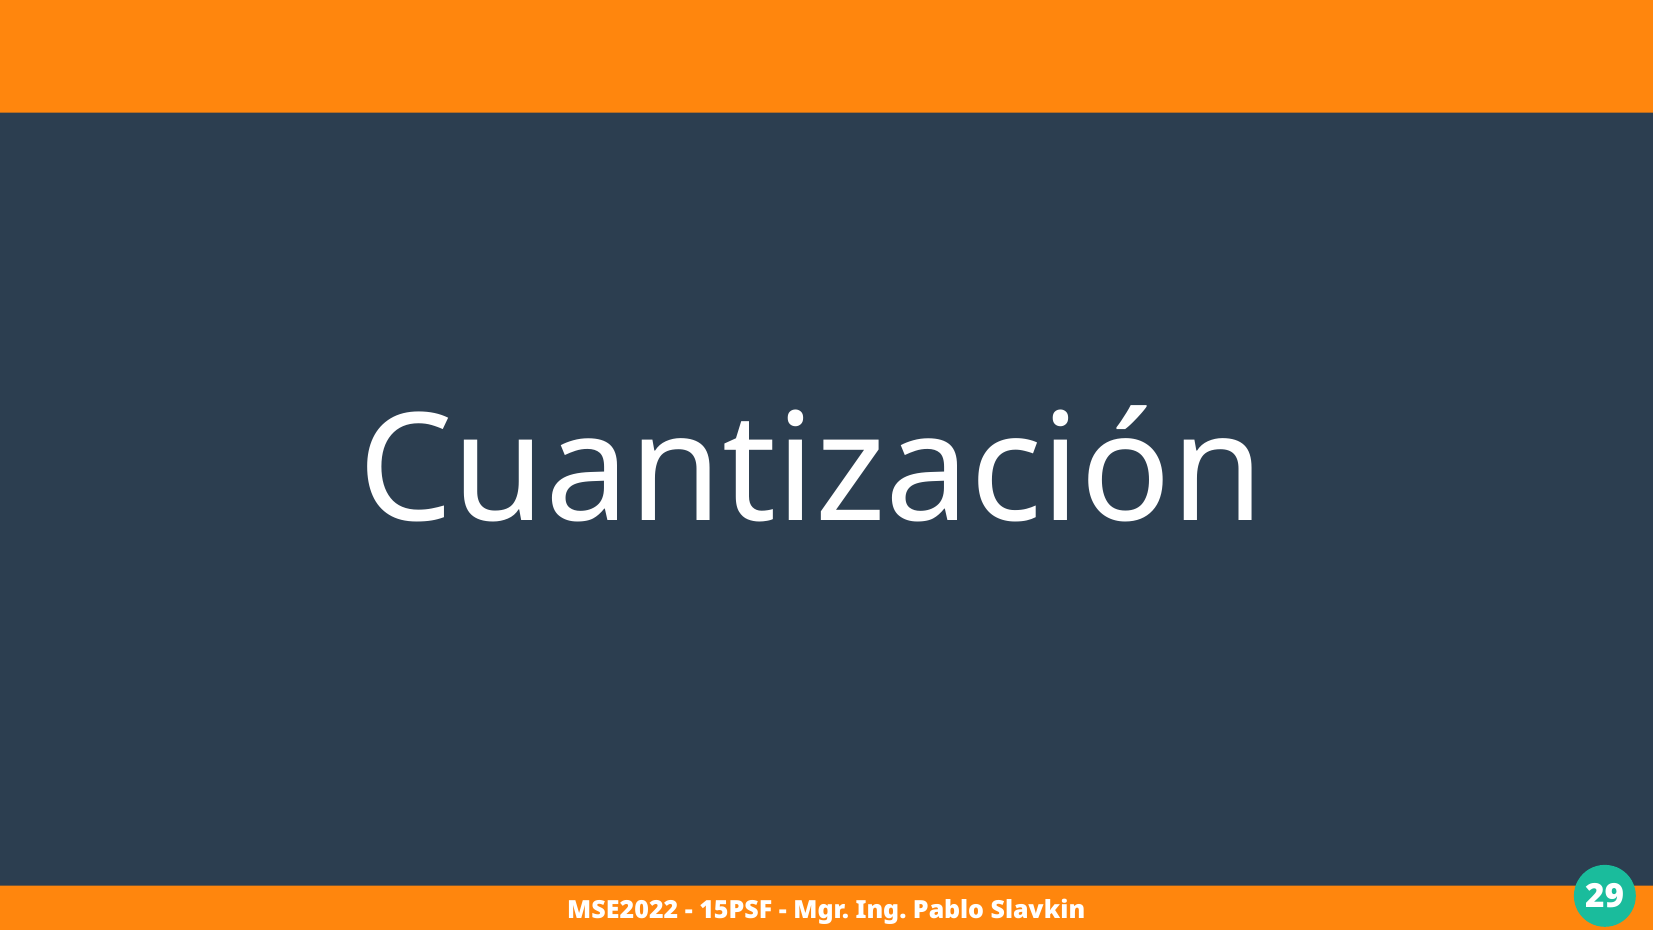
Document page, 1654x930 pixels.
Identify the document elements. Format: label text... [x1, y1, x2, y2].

list Cuantización [358, 359, 1394, 596]
